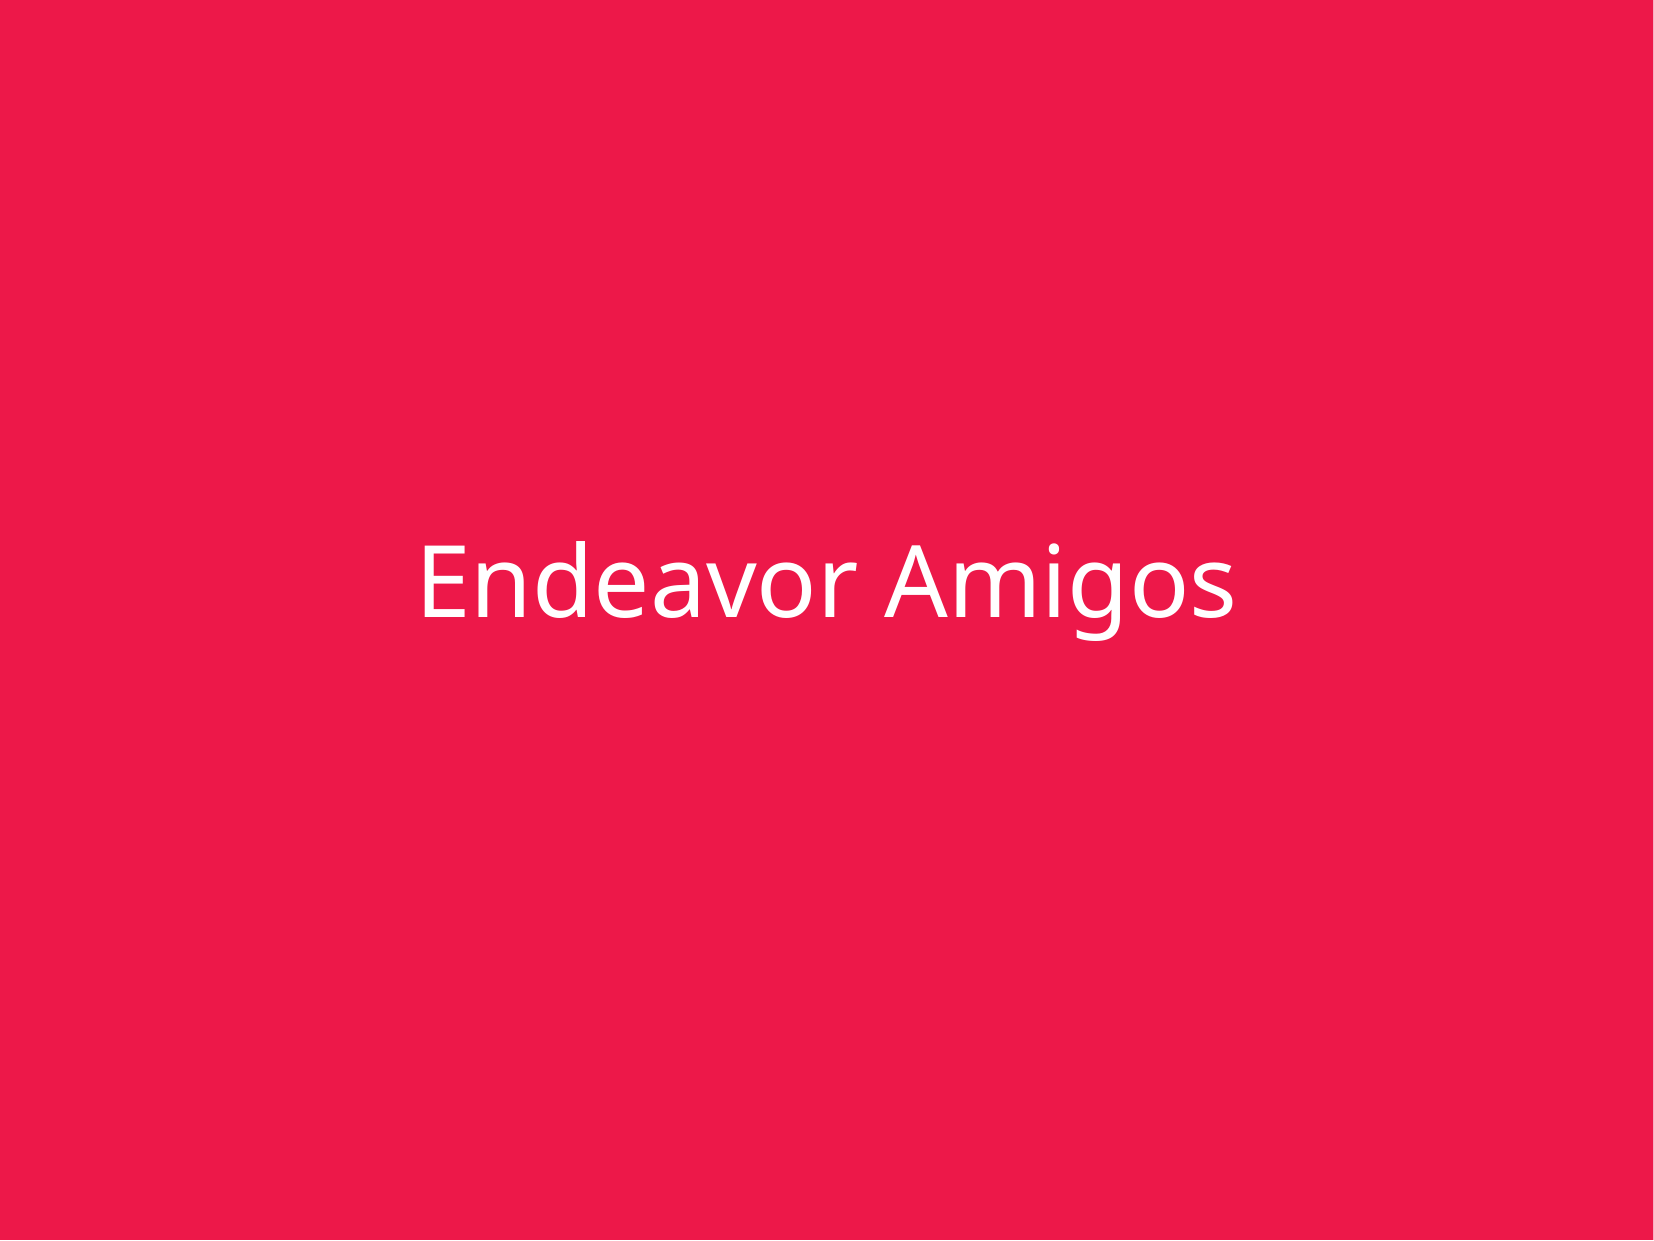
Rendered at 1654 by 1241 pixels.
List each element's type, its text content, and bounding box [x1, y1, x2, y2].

subtitle Endeavor Amigos [82, 56, 1571, 1102]
